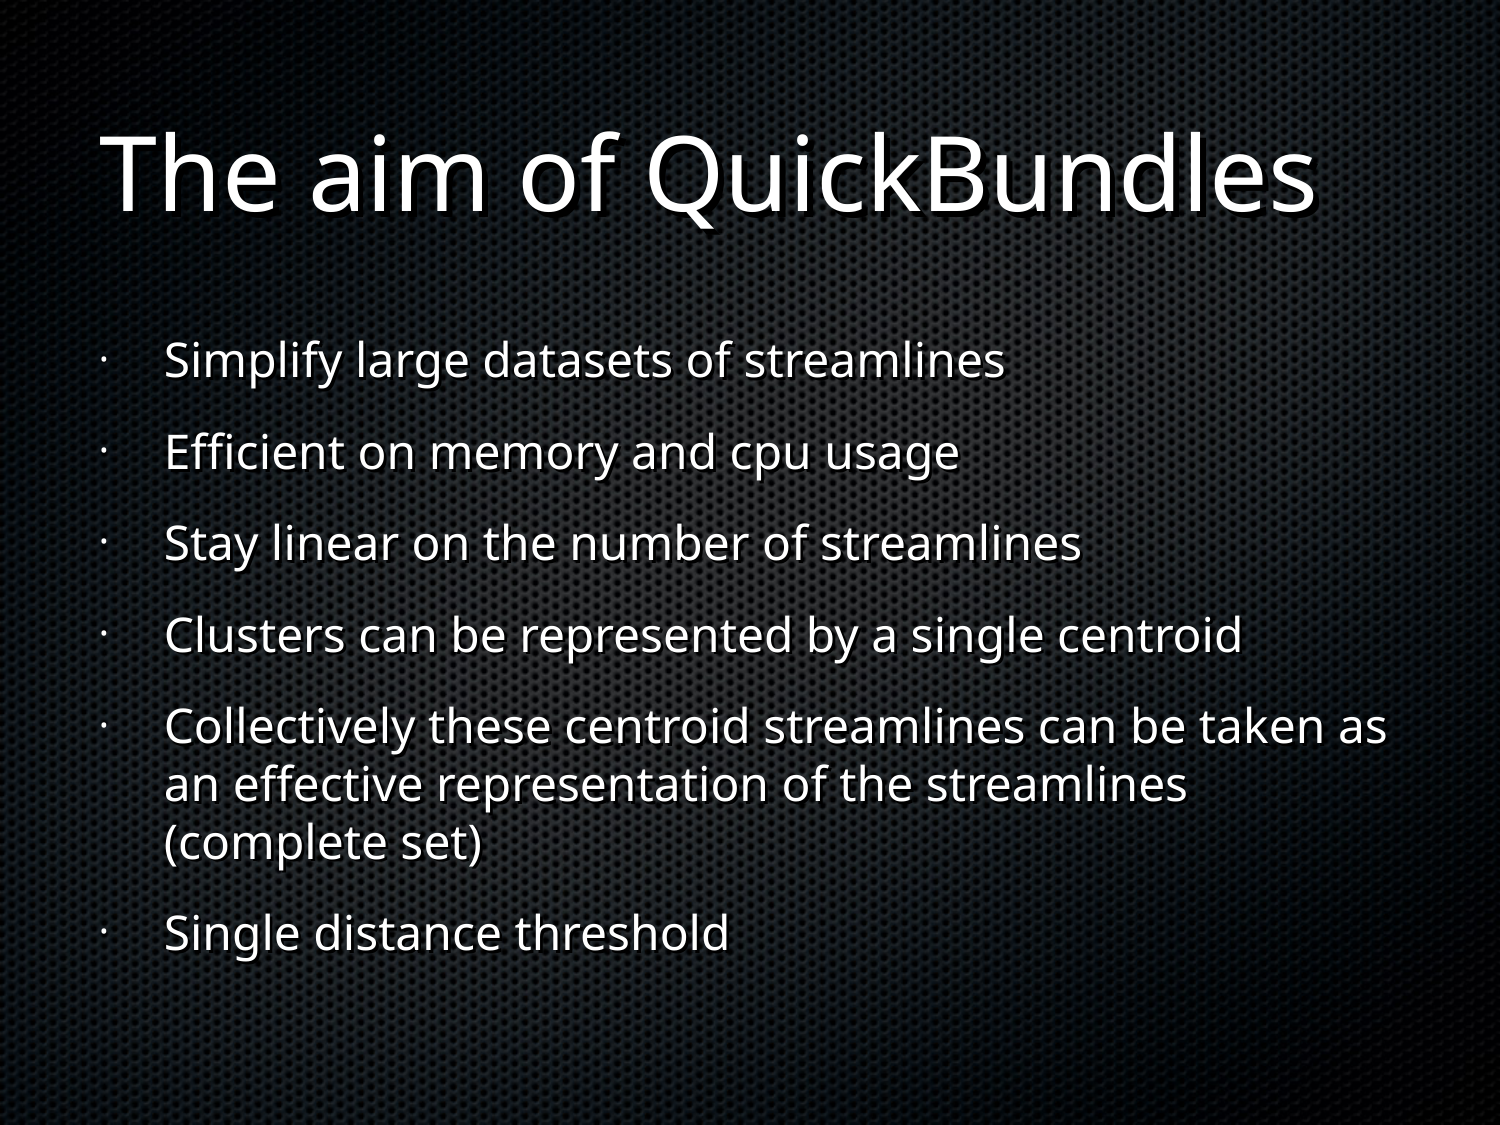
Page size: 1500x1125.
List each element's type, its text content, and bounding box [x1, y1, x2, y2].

picture [0, 0, 1500, 1125]
title The aim of QuickBundles [91, 29, 1411, 311]
list Simplify large datasets of streamlines Efficient on memory and cpu usage Stay linear on the number of streamlines Clusters can be represented by a single centroid Collectively these centroid streamlines can be taken as an effective representation of the streamlines (complete set) Single distance threshold [91, 318, 1411, 972]
